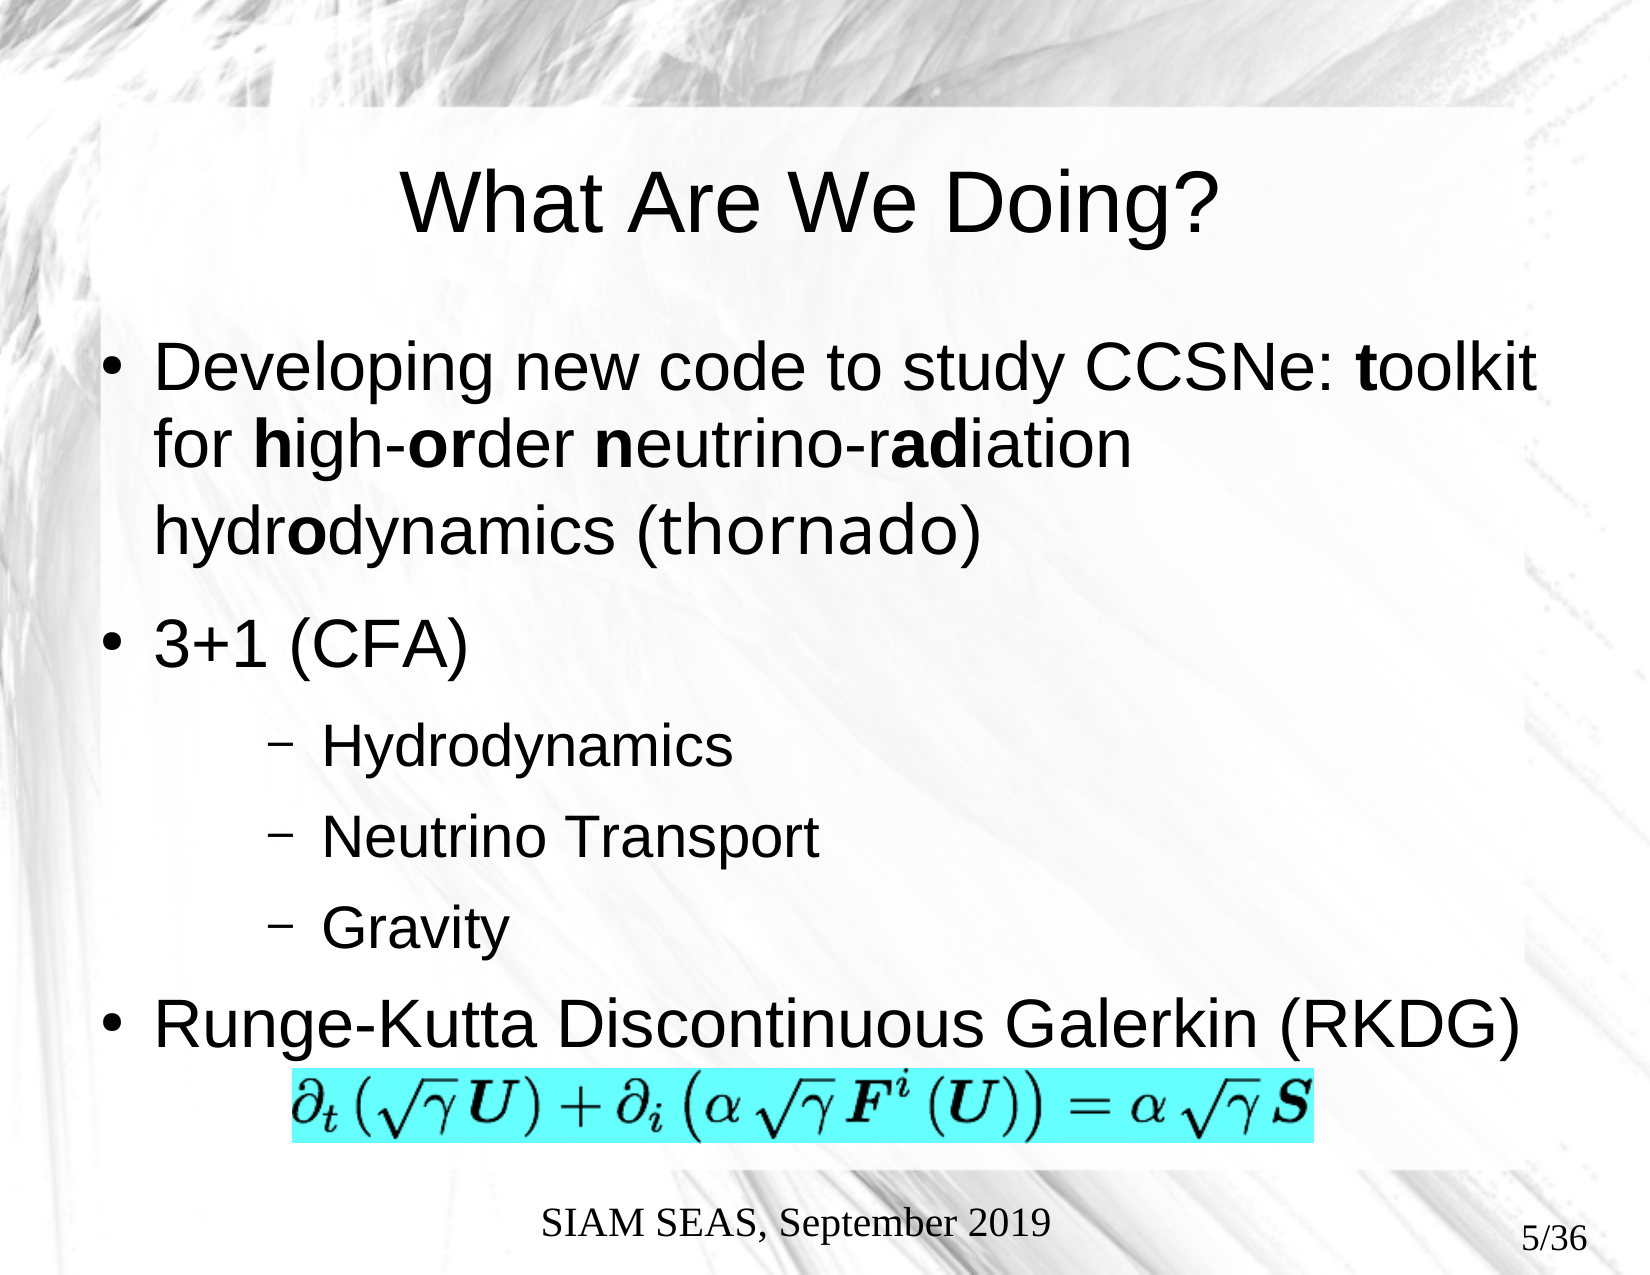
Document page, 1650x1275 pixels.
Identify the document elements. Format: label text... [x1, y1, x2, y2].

list Developing new code to study CCSNe: toolkit for high-order neutrino-radiation hydrodynamics (thornado) 3+1 (CFA) Hydrodynamics Neutrino Transport Gravity Runge-Kutta Discontinuous Galerkin (RKDG) [82, 328, 1540, 1126]
picture [0, 0, 1650, 1275]
title What Are We Doing? [117, 115, 1503, 288]
